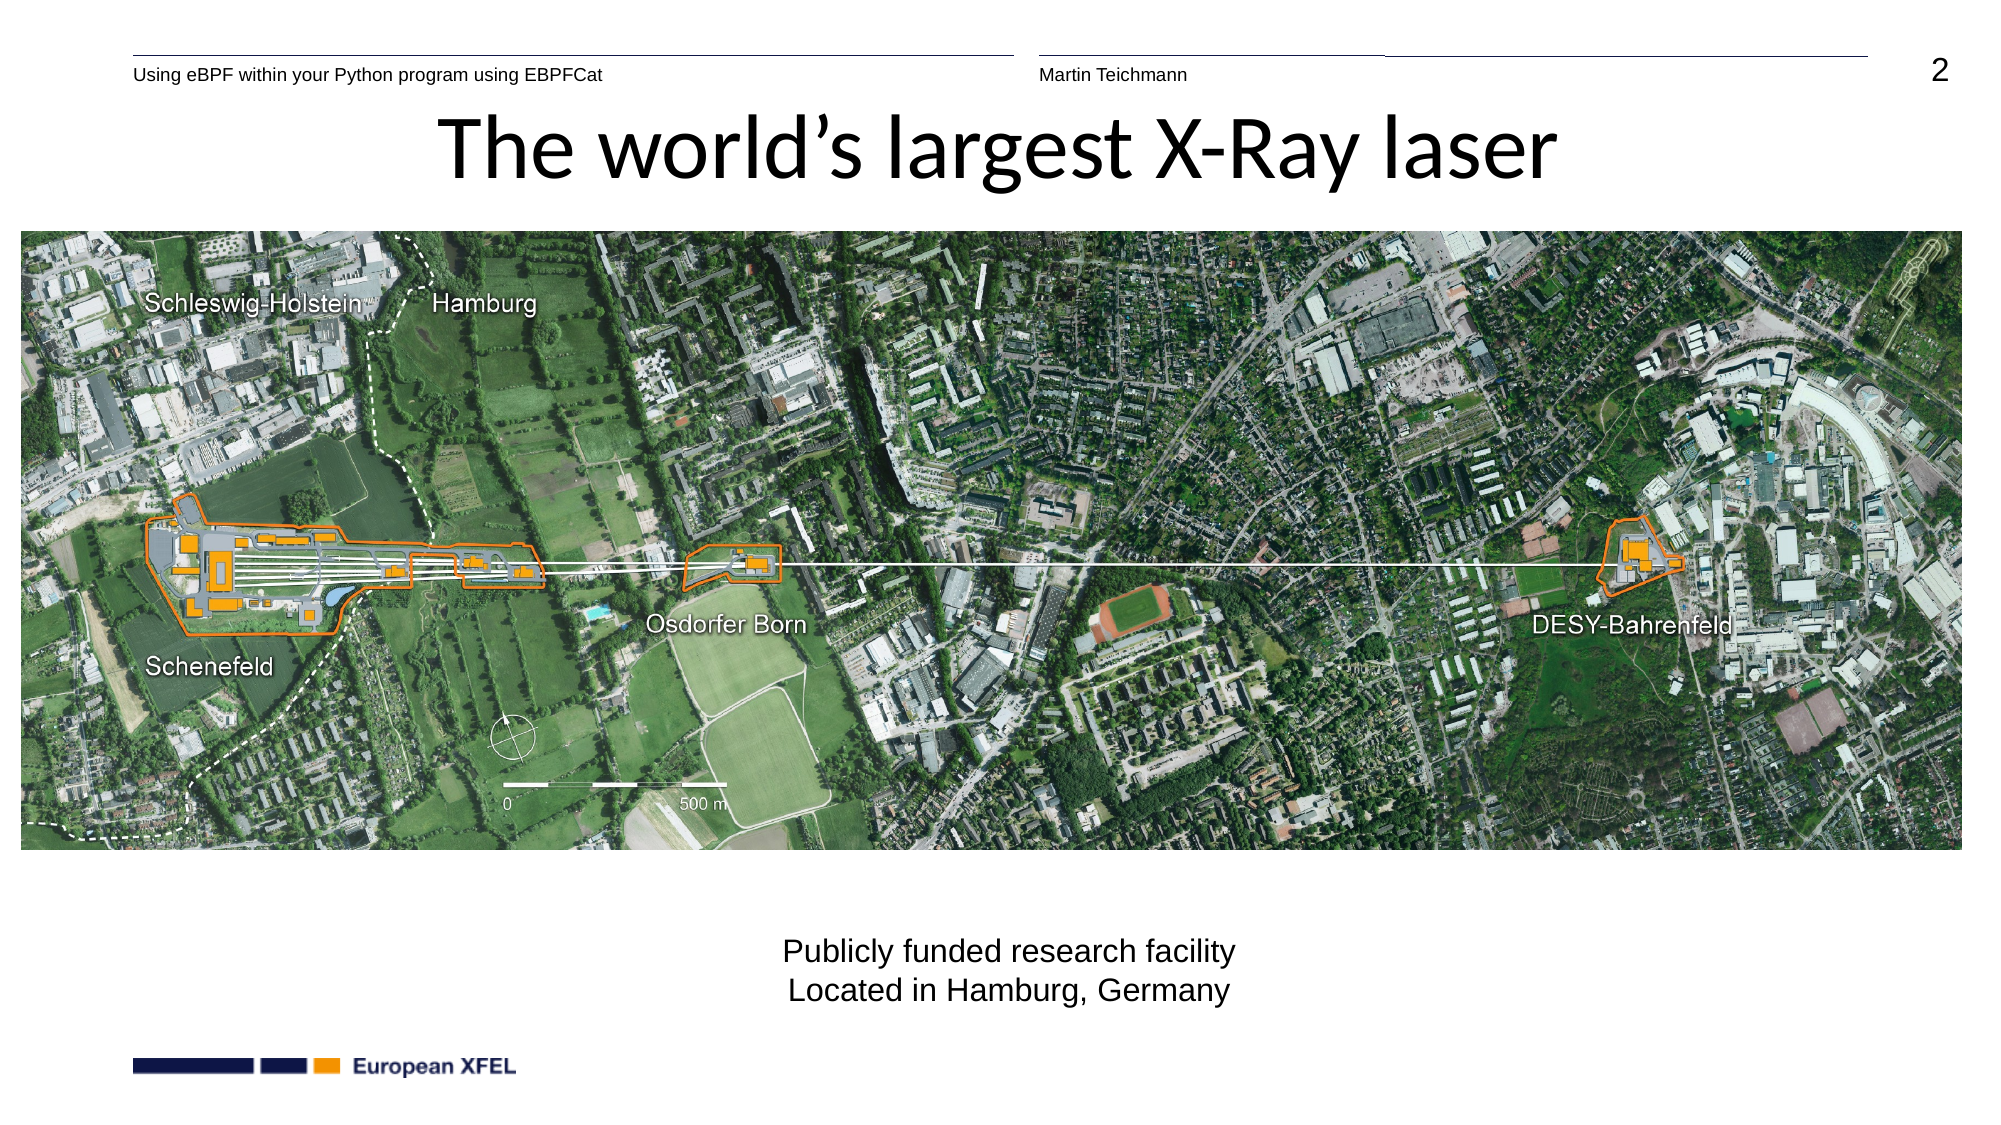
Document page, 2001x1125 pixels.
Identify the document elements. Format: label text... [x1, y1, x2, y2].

picture [133, 1058, 516, 1078]
list Publicly funded research facility Located in Hamburg, Germany [143, 877, 1876, 1009]
picture [21, 231, 1962, 850]
title The world’s largest X-Ray laser [133, 48, 1866, 231]
